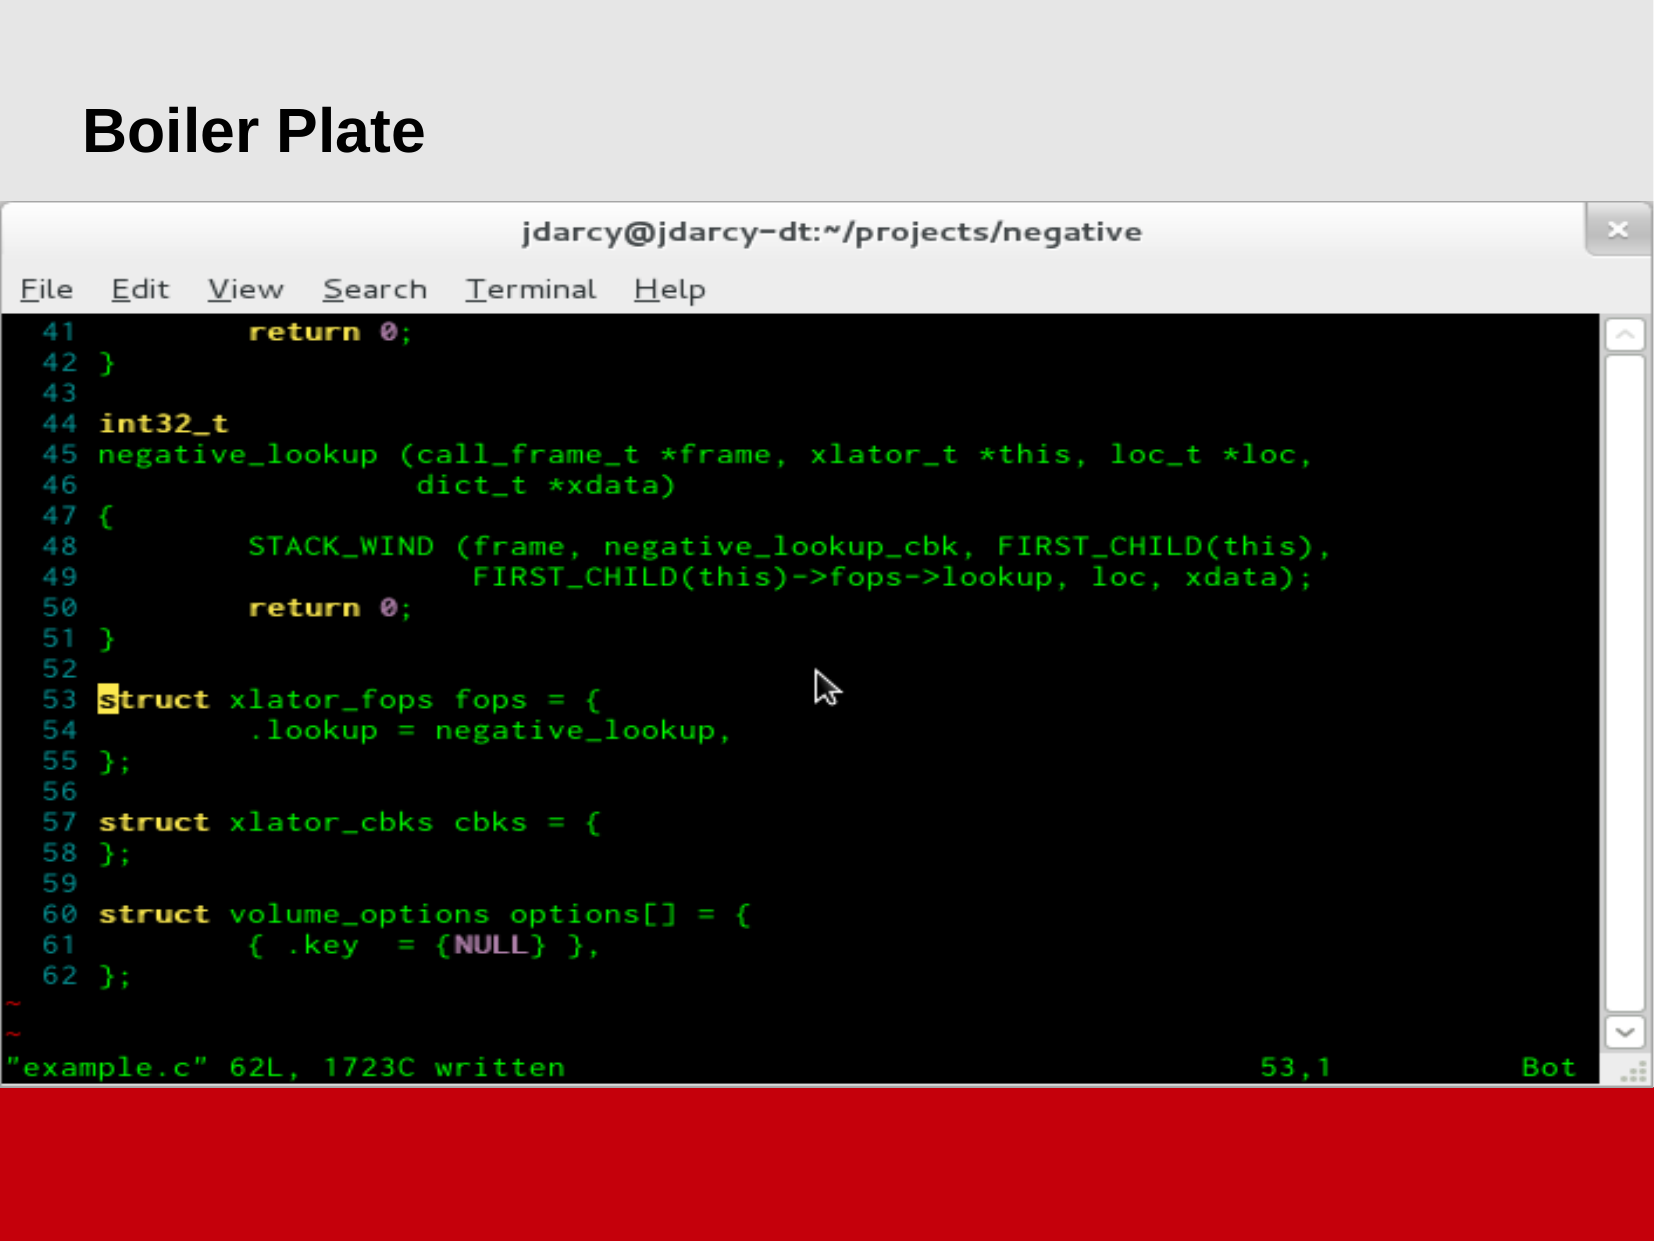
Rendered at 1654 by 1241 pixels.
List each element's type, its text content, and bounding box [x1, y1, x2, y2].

title Boiler Plate [82, 37, 1571, 201]
picture [0, 201, 1654, 1088]
